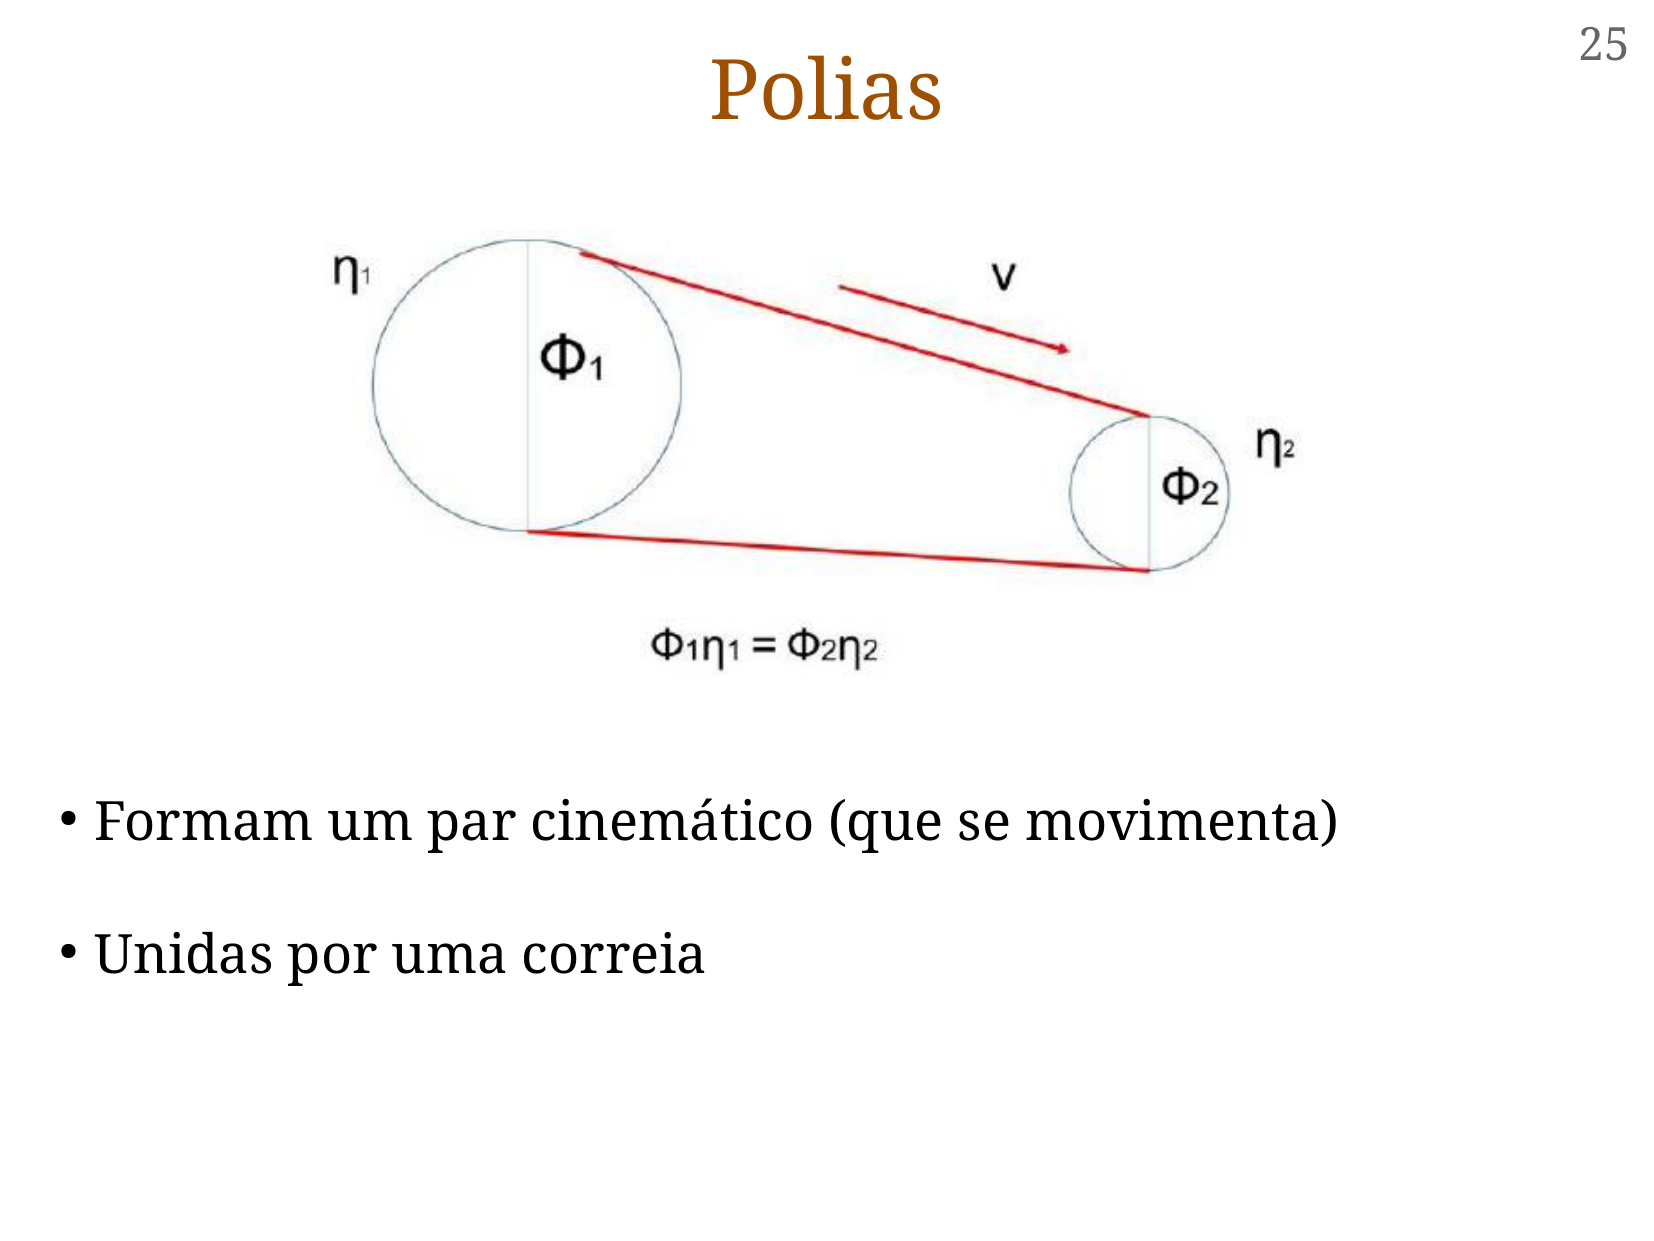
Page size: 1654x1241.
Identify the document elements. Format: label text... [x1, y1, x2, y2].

list Formam um par cinemático (que se movimenta) Unidas por uma correia [59, 782, 1595, 1211]
picture [324, 229, 1305, 680]
title Polias [59, 29, 1595, 148]
